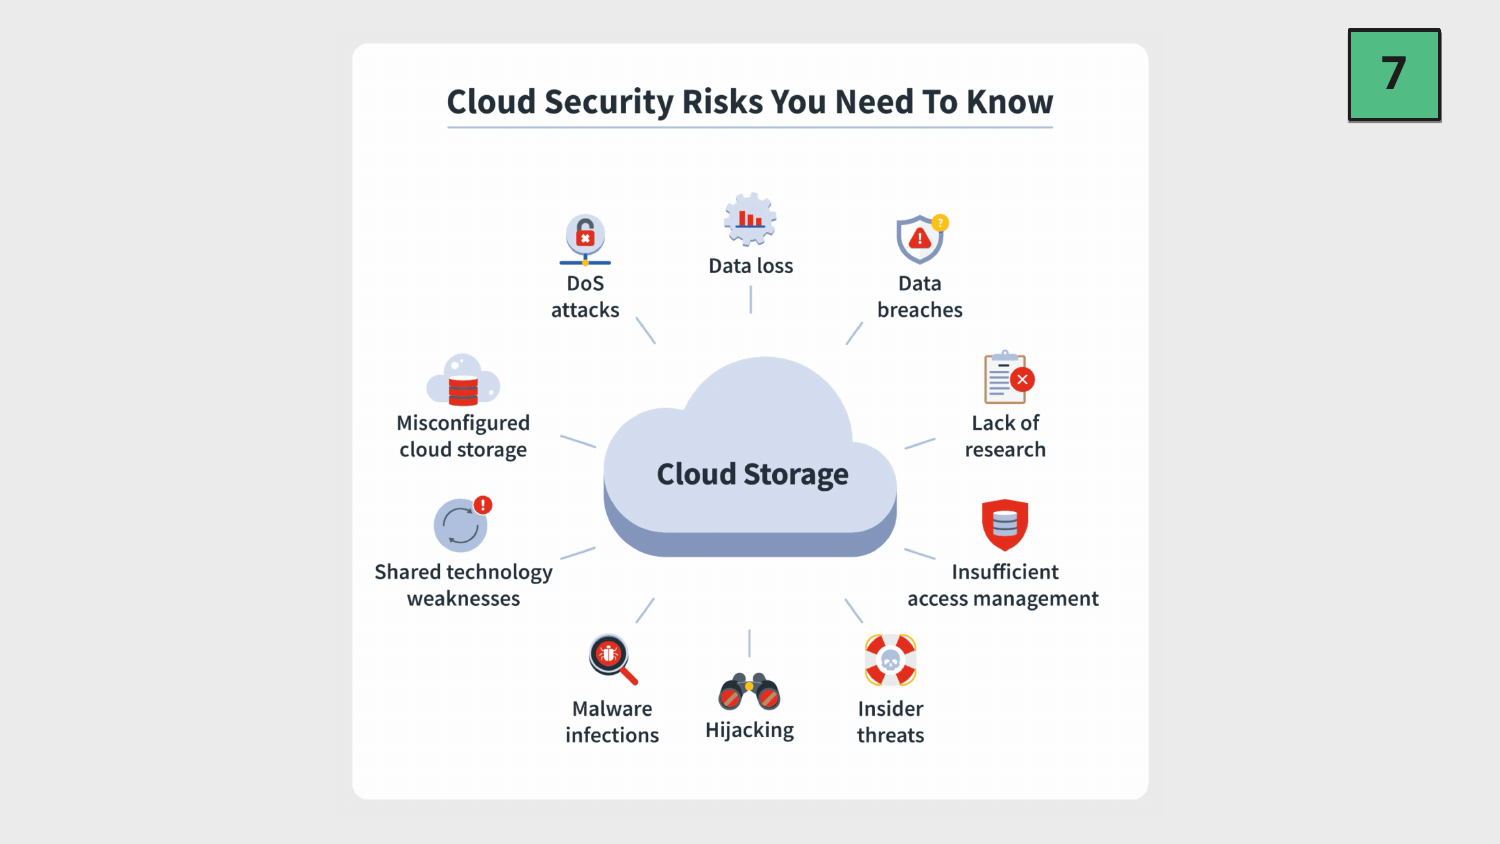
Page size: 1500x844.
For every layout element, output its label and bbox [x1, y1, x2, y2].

picture [335, 24, 1165, 819]
